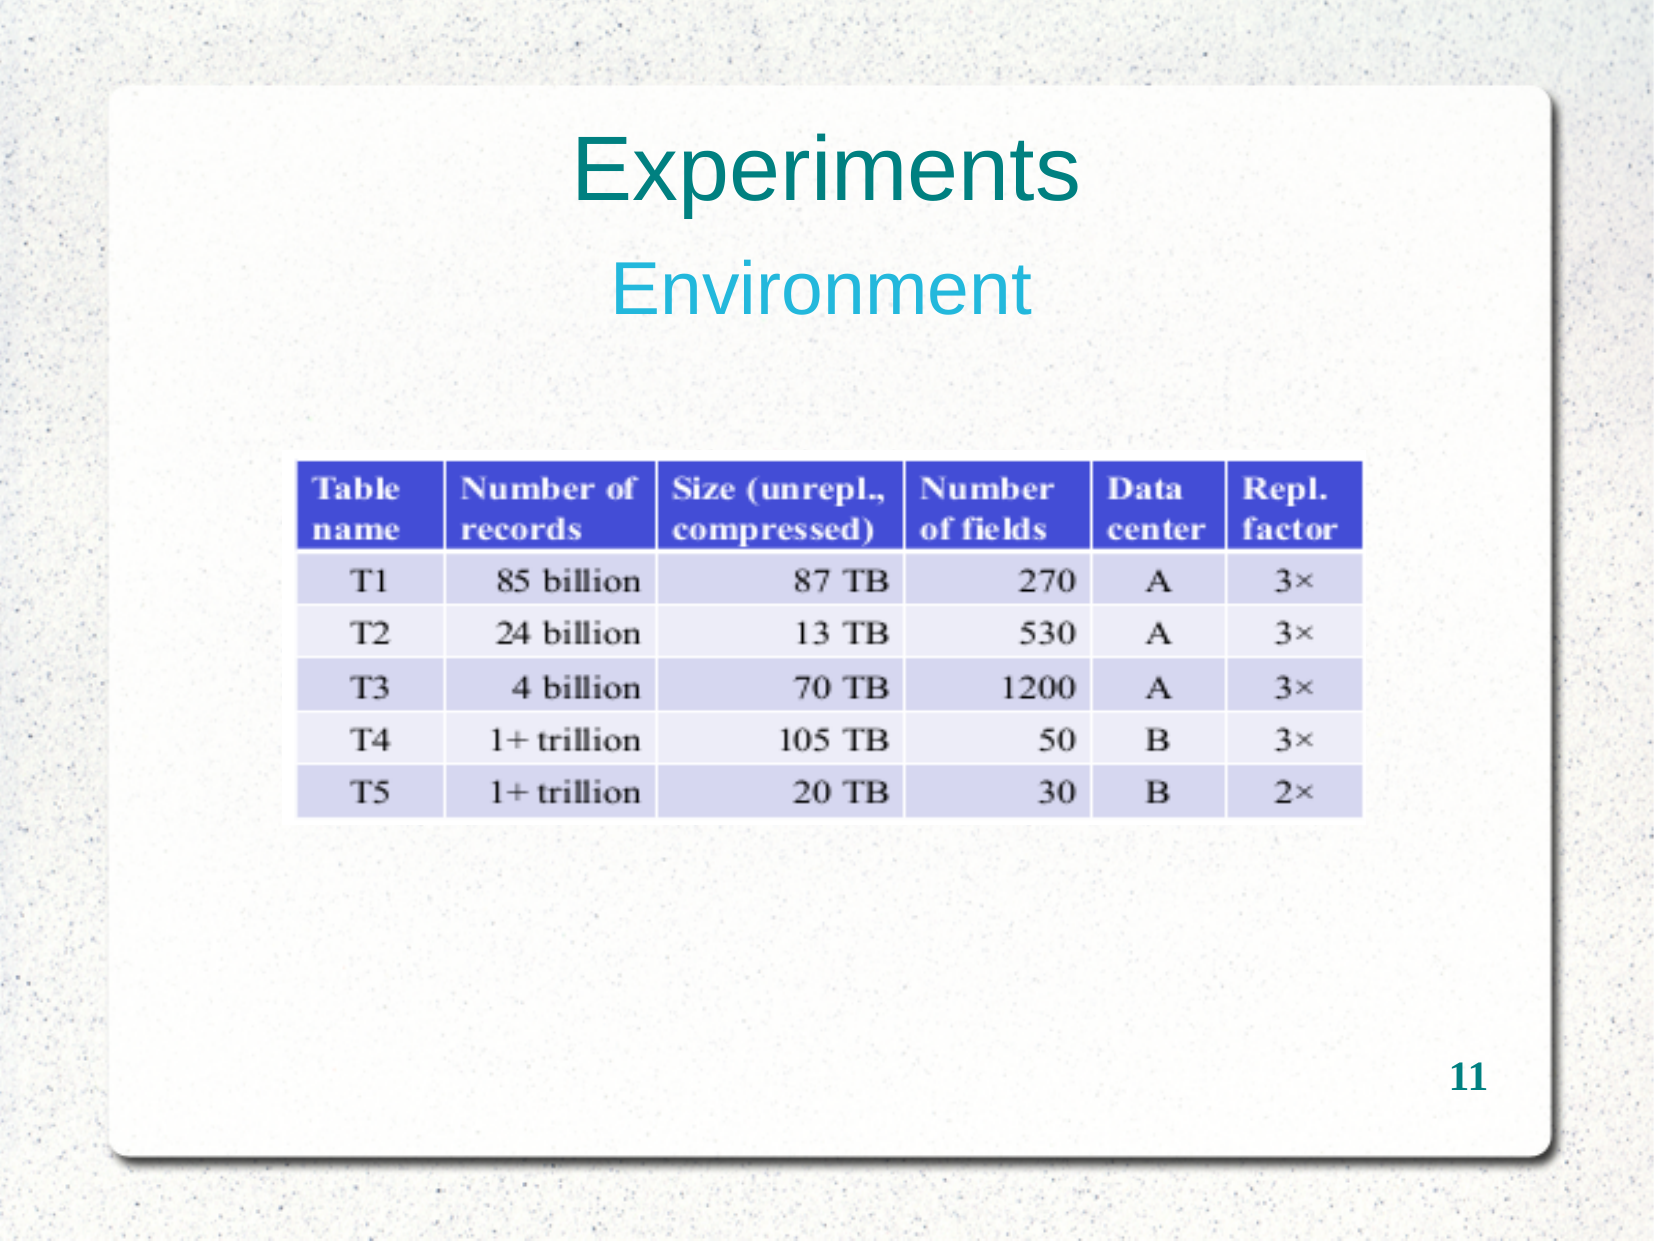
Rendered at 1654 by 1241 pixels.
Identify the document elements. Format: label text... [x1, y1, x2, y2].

title Environment [112, 216, 1531, 361]
picture [0, 0, 1654, 1241]
title Experiments [118, 96, 1536, 241]
